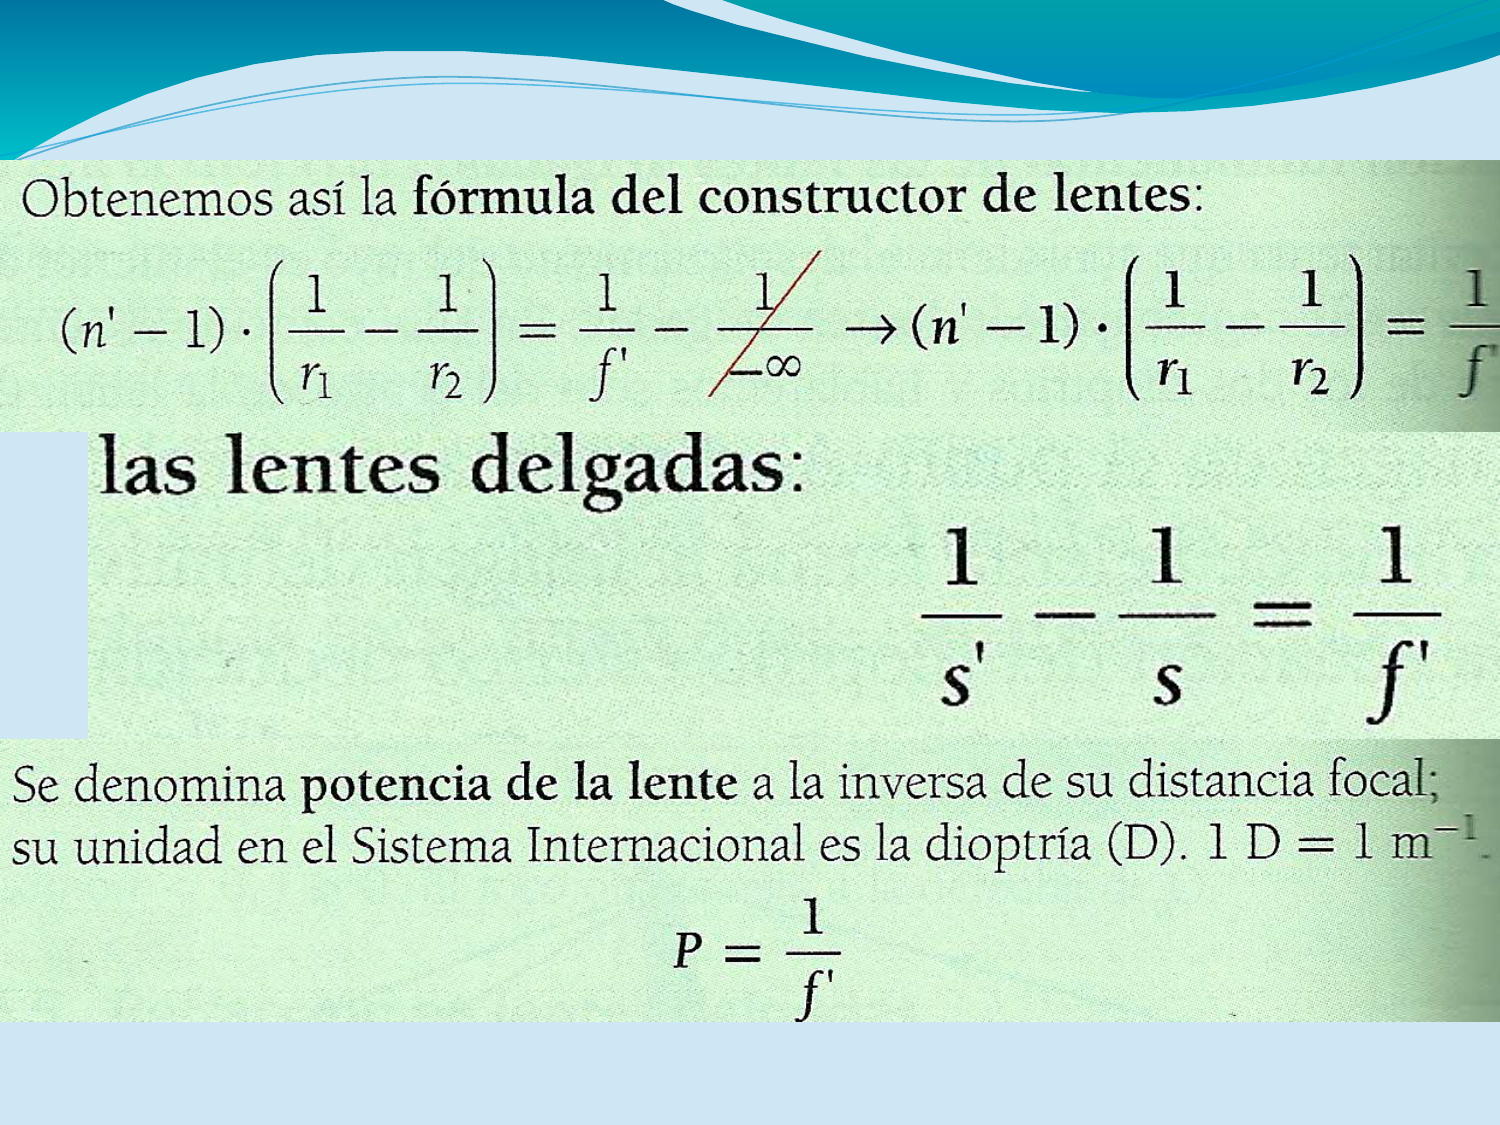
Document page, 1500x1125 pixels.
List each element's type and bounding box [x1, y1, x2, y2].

picture [0, 160, 1500, 1022]
